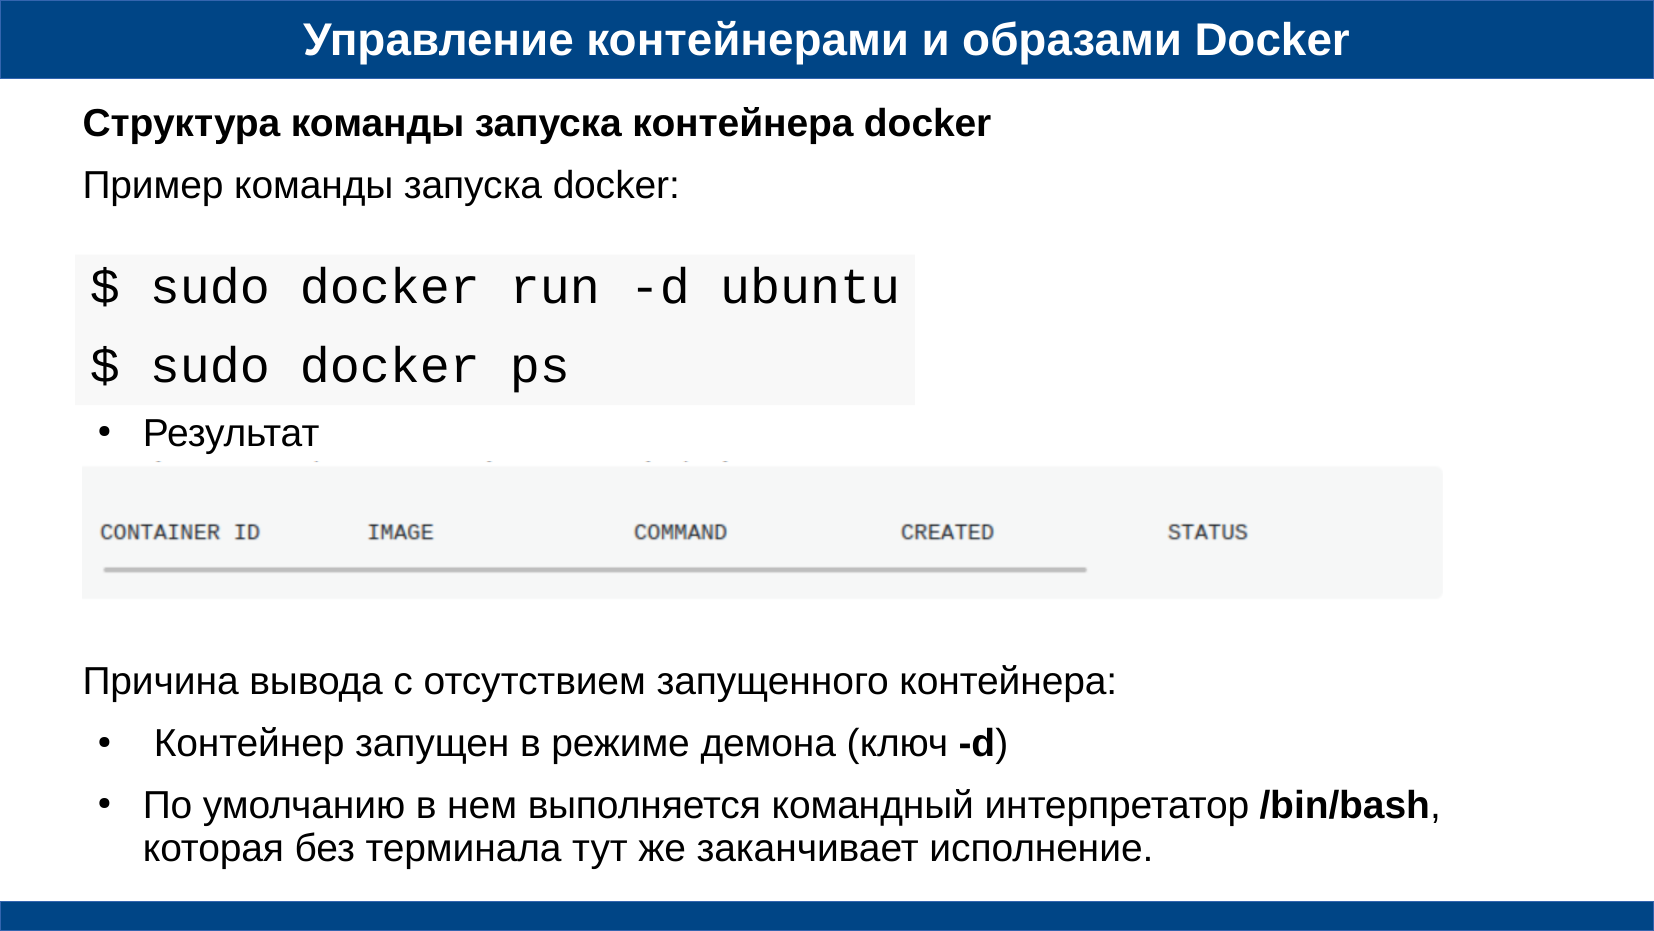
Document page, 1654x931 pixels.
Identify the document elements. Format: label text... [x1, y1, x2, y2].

list Структура команды запуска контейнера docker Пример команды запуска docker: Результат Причина вывода с отсутствием запущенного контейнера: Контейнер запущен в режиме демона (ключ -d) По умолчанию в нем выполняется командный интерпретатор /bin/bash, которая без терминала тут же заканчивает исполнение. [82, 101, 1571, 871]
picture [82, 461, 1443, 600]
title Управление контейнерами и образами Docker [0, 0, 1654, 79]
text_box $ sudo docker run -d ubuntu $ sudo docker ps [75, 254, 915, 406]
